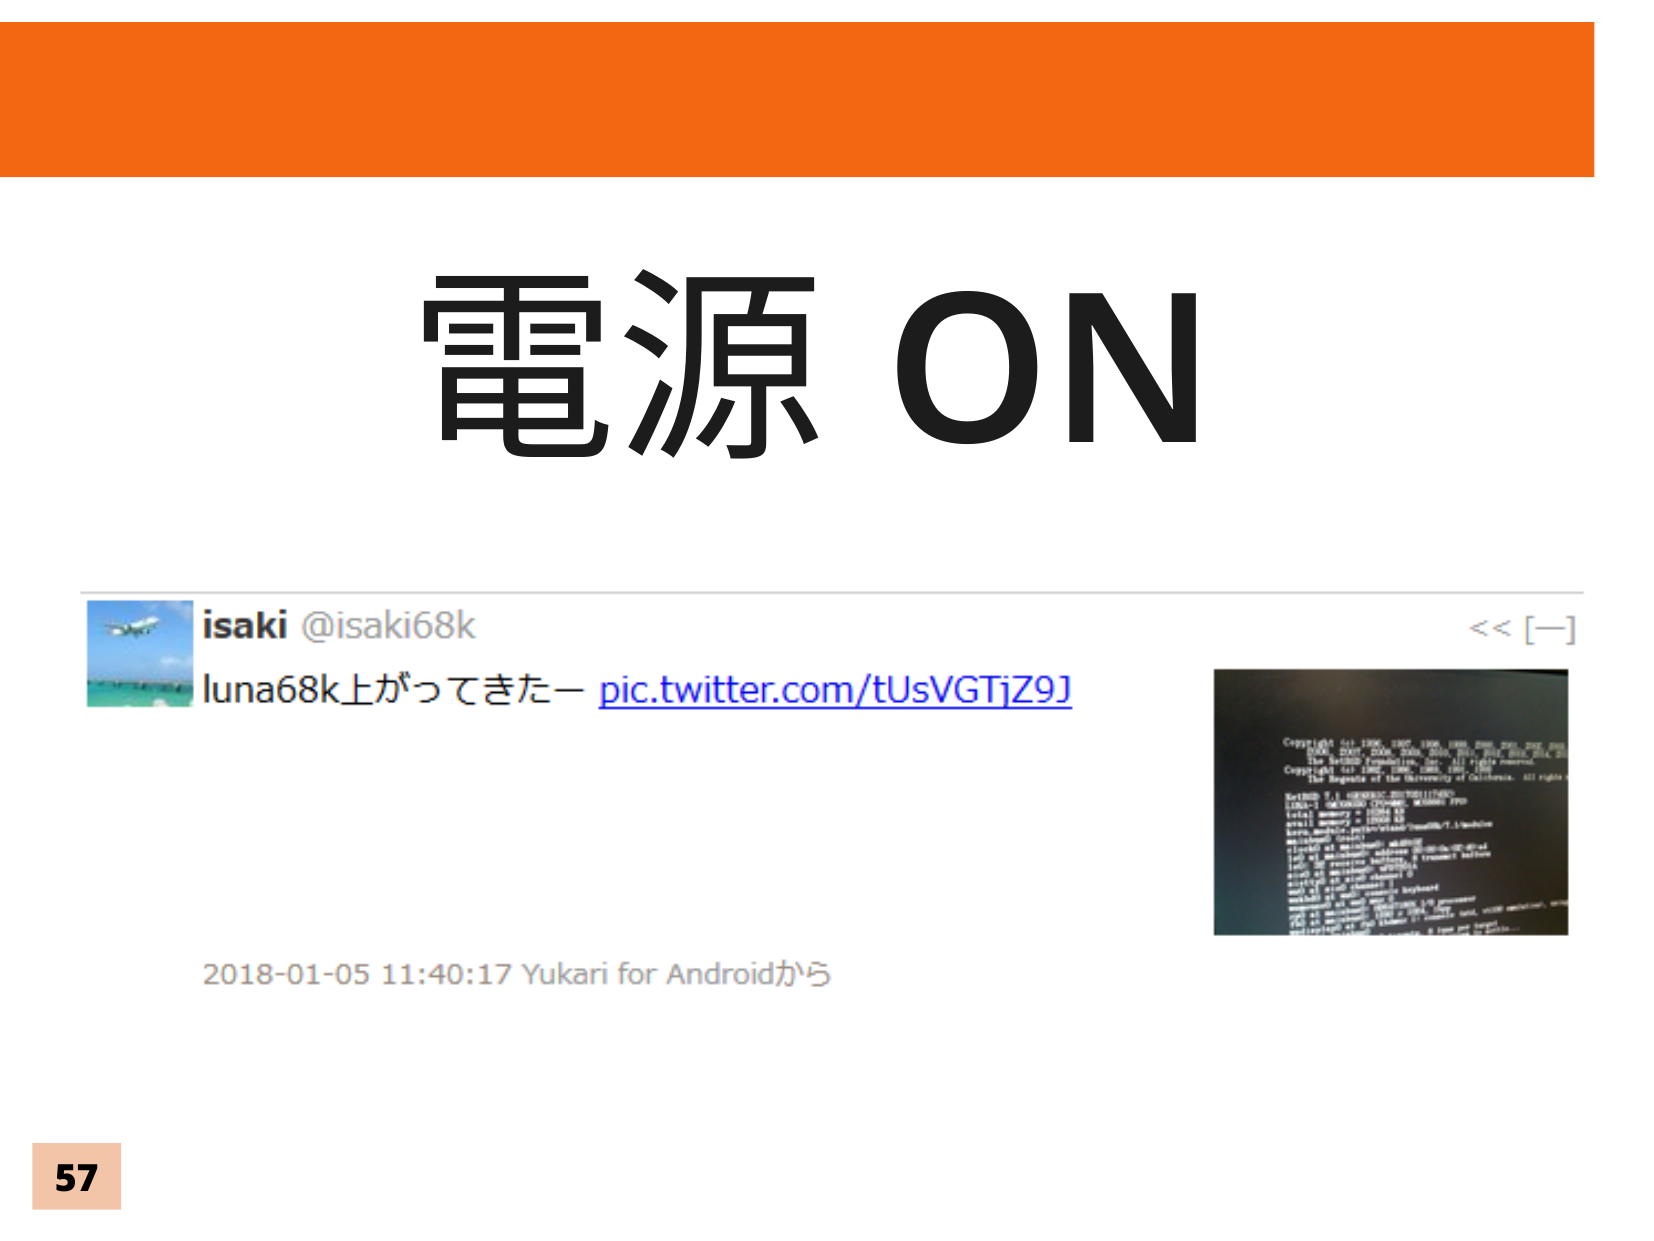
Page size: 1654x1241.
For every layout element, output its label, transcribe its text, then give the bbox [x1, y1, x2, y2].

picture [70, 590, 1591, 998]
list 電源ON [59, 201, 1565, 1105]
